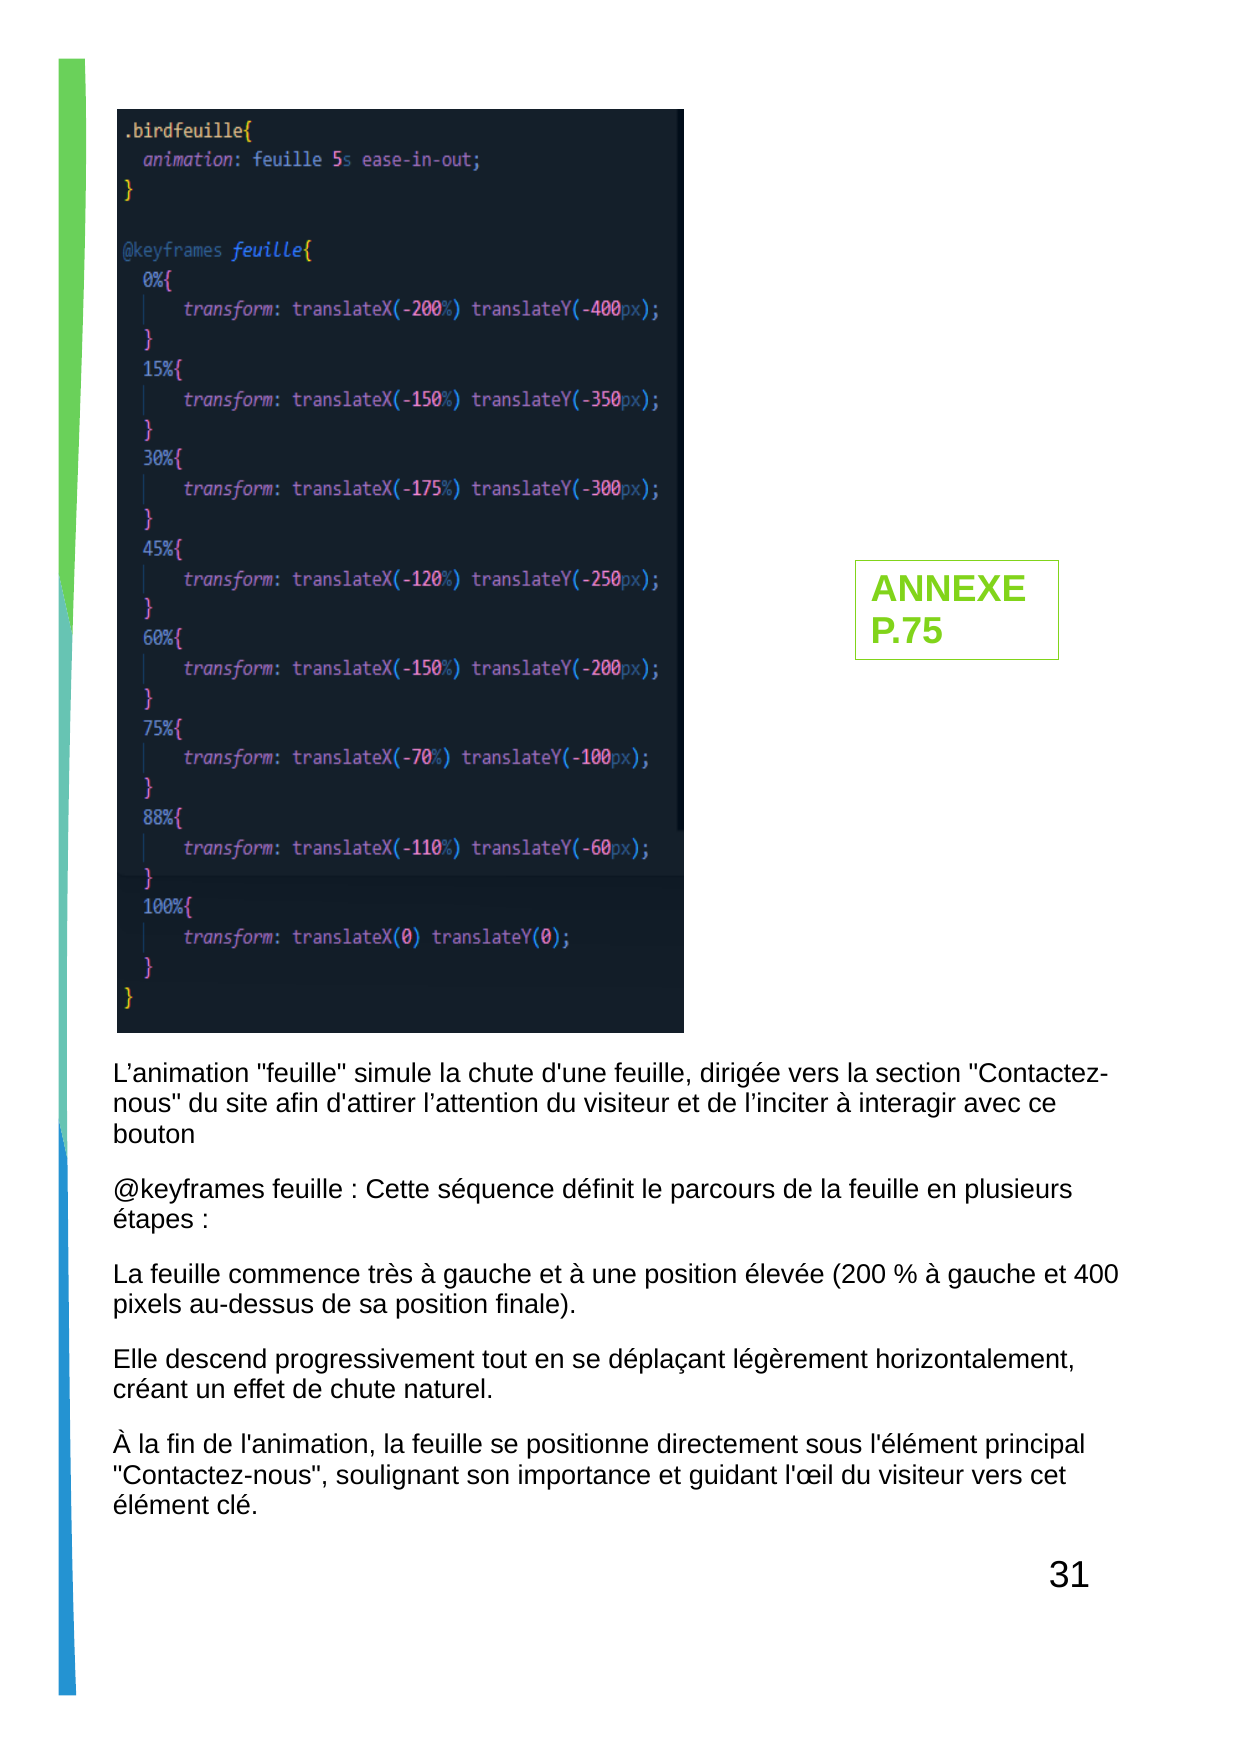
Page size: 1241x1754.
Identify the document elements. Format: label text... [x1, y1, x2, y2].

text_box L’animation "feuille" simule la chute d'une feuille, dirigée vers la section "Contactez-nous" du site afin d'attirer l’attention du visiteur et de l’inciter à interagir avec ce bouton @keyframes feuille : Cette séquence définit le parcours de la feuille en plusieurs étapes : La feuille commence très à gauche et à une position élevée (200 % à gauche et 400 pixels au-dessus de sa position finale). Elle descend progressivement tout en se déplaçant légèrement horizontalement, créant un effet de chute naturel. À la fin de l'animation, la feuille se positionne directement sous l'élément principal "Contactez-nous", soulignant son importance et guidant l'œil du visiteur vers cet élément clé. [98, 1050, 1152, 1565]
text_box <numéro> [1034, 1545, 1235, 1670]
picture [117, 109, 684, 1033]
text_box ANNEXE P.75 [855, 560, 1059, 660]
